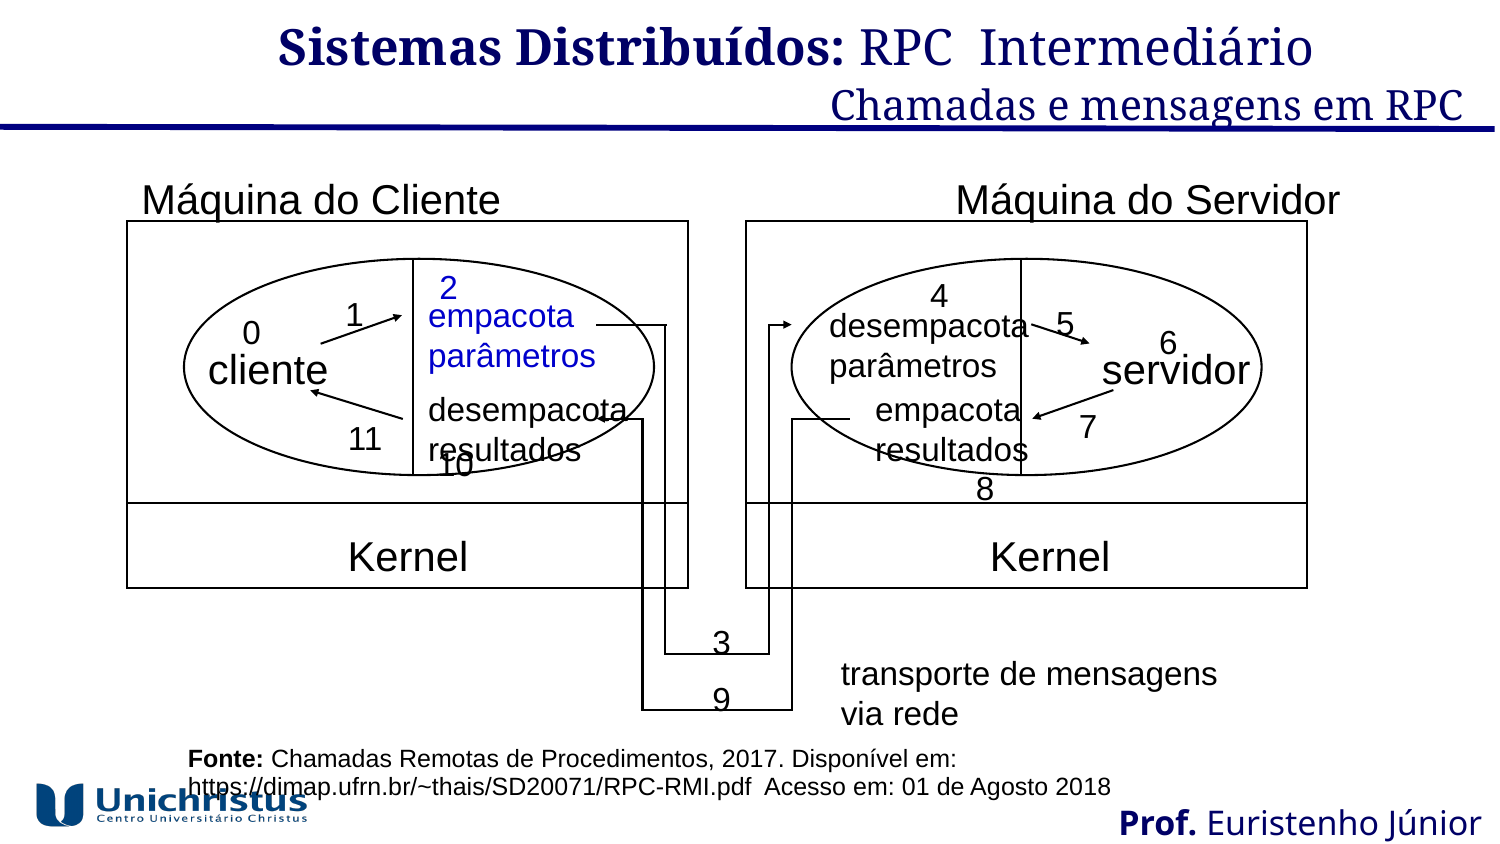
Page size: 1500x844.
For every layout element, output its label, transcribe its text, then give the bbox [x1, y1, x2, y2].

text_box 7 [1064, 397, 1113, 454]
picture [32, 781, 311, 828]
text_box 4 [915, 266, 964, 322]
text_box Fonte: Chamadas Remotas de Procedimentos, 2017. Disponível em: https://dimap.ufrn.br/~thais/SD20071/RPC-RMI.pdf Acesso em: 01 de Agosto 2018 [173, 737, 1376, 808]
text_box 9 [697, 670, 746, 726]
text_box 1 [330, 285, 379, 341]
text_box 3 [697, 613, 746, 670]
text_box 5 [1041, 294, 1090, 350]
text_box desempacota parâmetros [814, 296, 1045, 392]
text_box empacota resultados [860, 380, 1044, 477]
text_box desempacota resultados [413, 380, 643, 477]
text_box servidor [1087, 335, 1266, 401]
text_box transporte de mensagens via rede [826, 644, 1234, 740]
text_box servidor [1196, 364, 1207, 382]
text_box 6 [1144, 313, 1193, 369]
text_box Kernel [333, 522, 484, 588]
text_box Máquina do Cliente [126, 164, 517, 231]
text_box Máquina do Servidor [940, 178, 1356, 231]
text_box 11 [333, 409, 398, 465]
text_box 0 [227, 303, 276, 360]
text_box Chamadas e mensagens em RPC [814, 68, 1500, 178]
text_box 10 [422, 435, 490, 491]
text_box 2 [424, 258, 473, 315]
text_box cliente [193, 335, 344, 401]
text_box empacota parâmetros [413, 286, 615, 380]
text_box Sistemas Distribuídos: RPC Intermediário [264, 4, 1324, 78]
text_box Kernel [974, 522, 1126, 588]
text_box Prof. Euristenho Júnior [1103, 791, 1500, 844]
text_box 8 [961, 459, 1010, 515]
